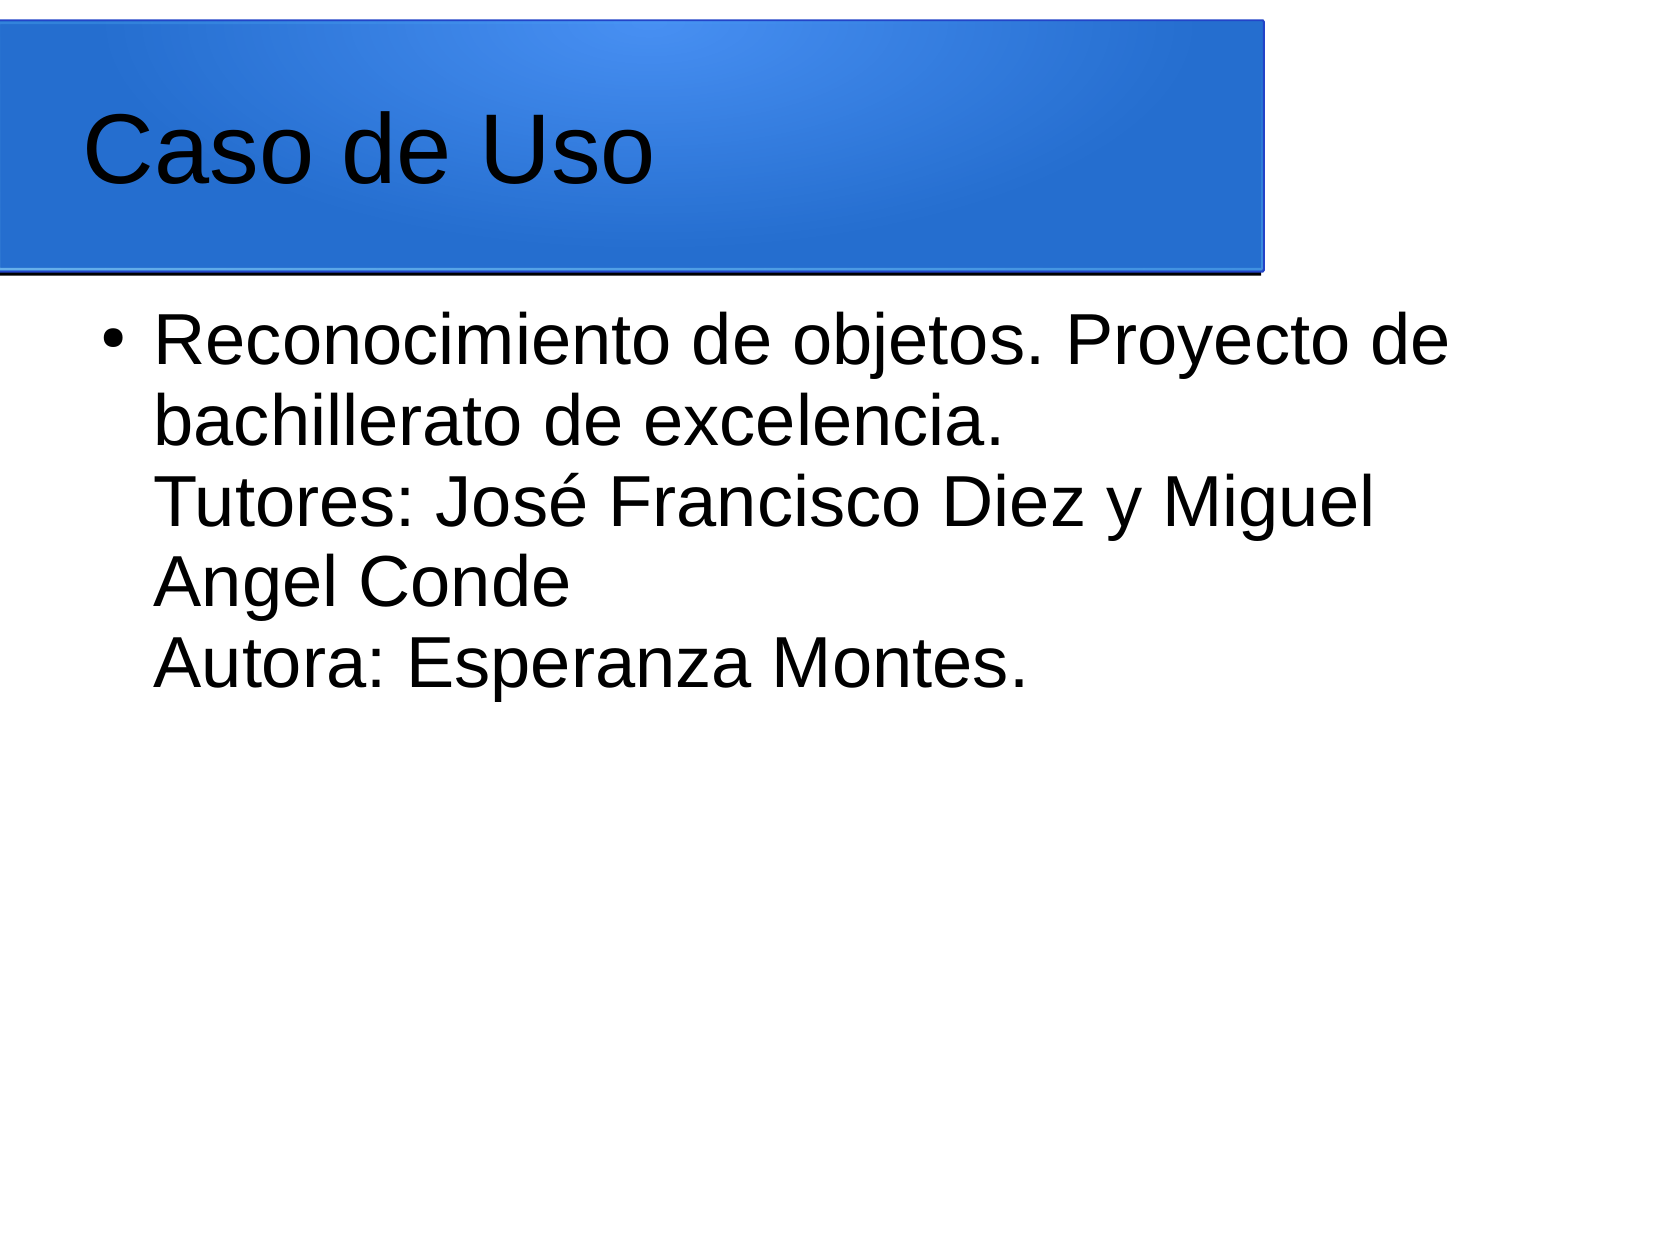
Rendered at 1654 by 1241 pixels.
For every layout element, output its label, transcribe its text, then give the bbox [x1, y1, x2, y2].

title Caso de Uso [82, 47, 1235, 252]
list Reconocimiento de objetos. Proyecto de bachillerato de excelencia. Tutores: José Francisco Diez y Miguel Angel Conde Autora: Esperanza Montes. [82, 299, 1571, 1019]
